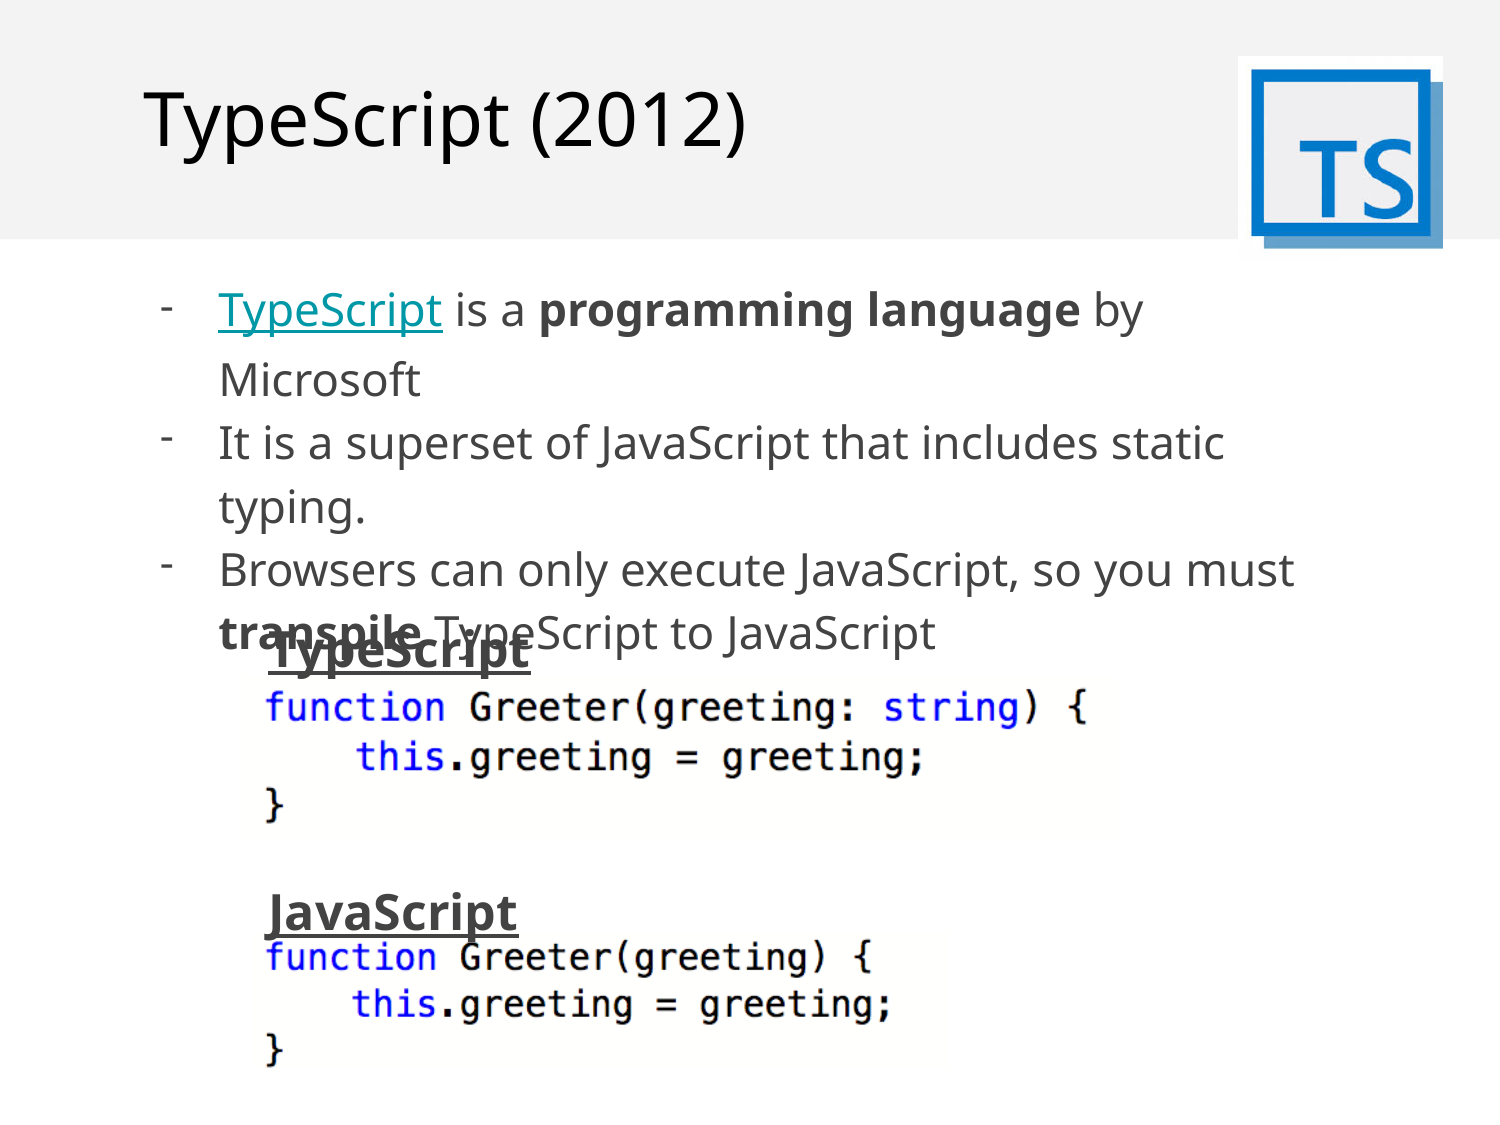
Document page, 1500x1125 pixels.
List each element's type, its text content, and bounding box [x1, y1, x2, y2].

picture [1238, 56, 1443, 261]
title TypeScript (2012) [128, 56, 1238, 183]
list JavaScript [253, 855, 780, 982]
picture [241, 677, 1118, 839]
list TypeScript is a programming language by Microsoft It is a superset of JavaScript that includes static typing. Browsers can only execute JavaScript, so you must transpile TypeScript to JavaScript [128, 255, 1372, 585]
list TypeScript [253, 593, 780, 719]
picture [253, 931, 949, 1069]
